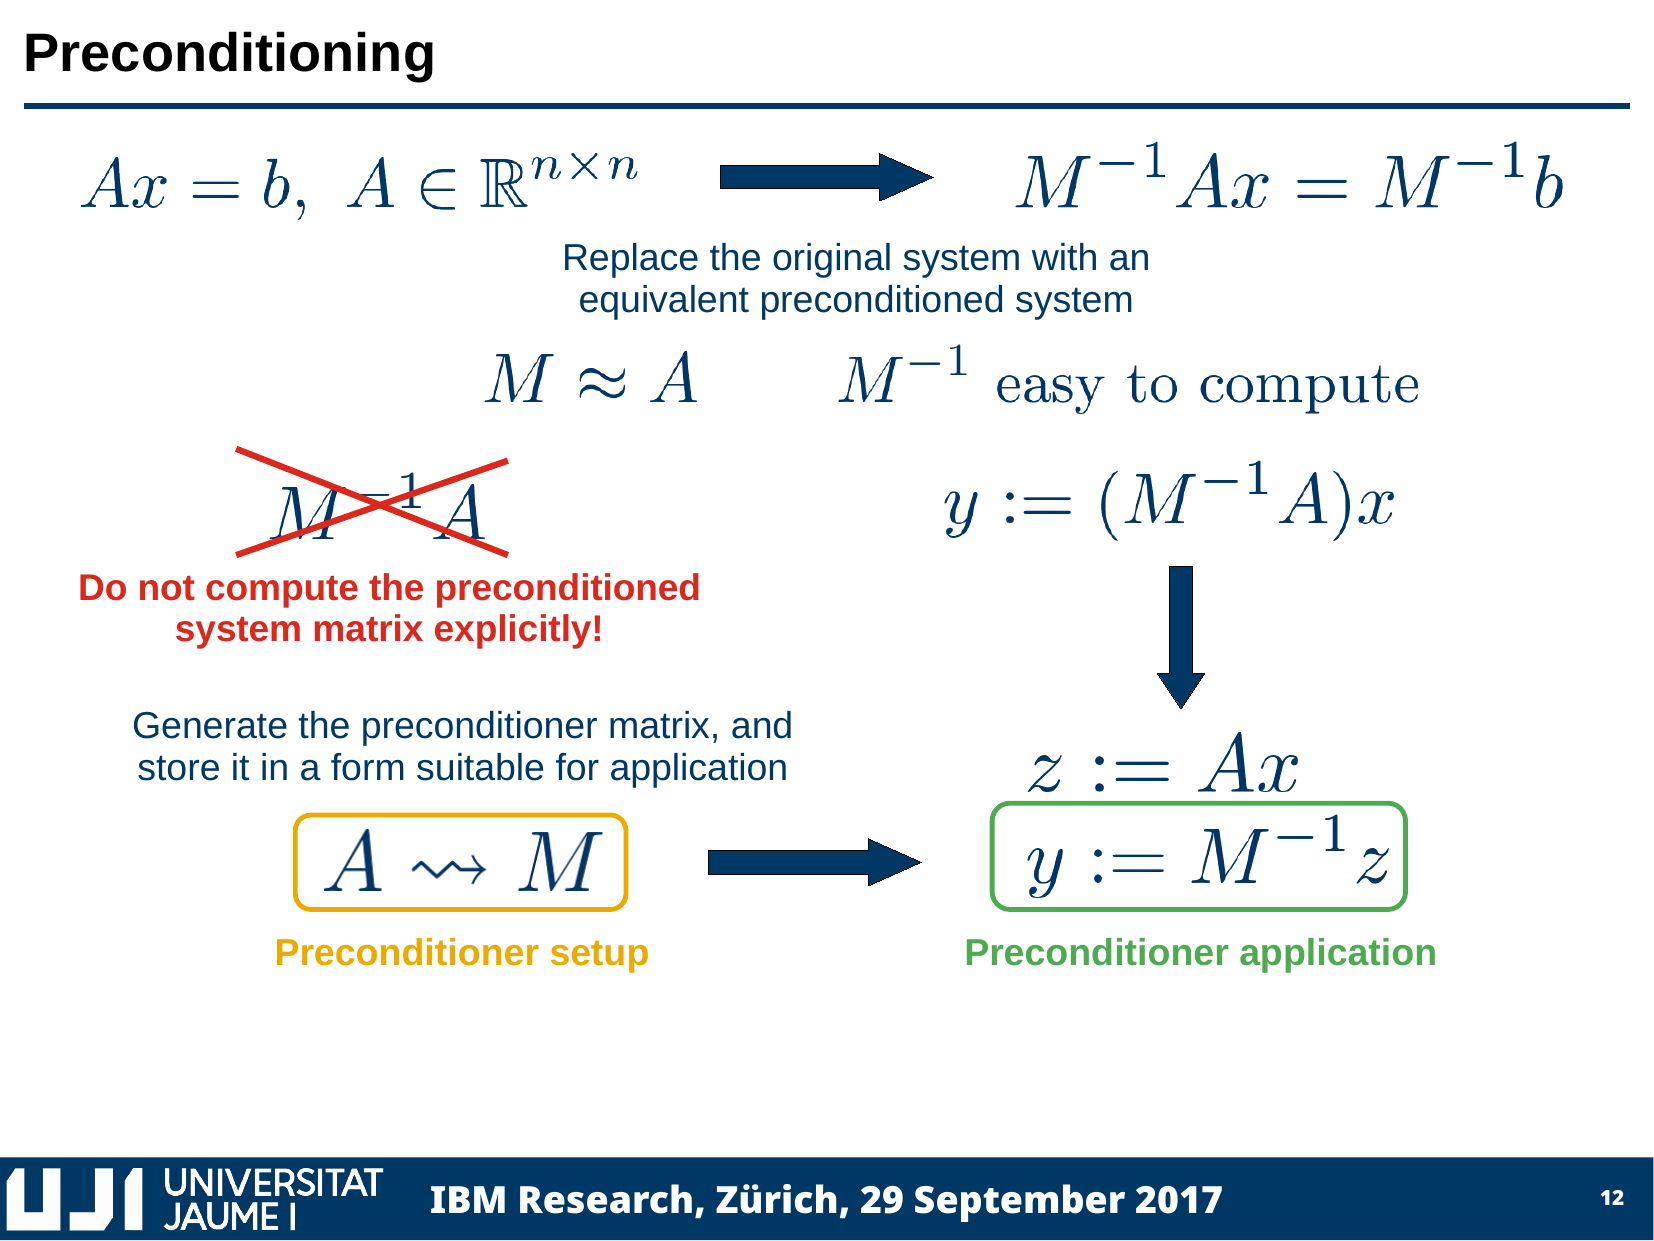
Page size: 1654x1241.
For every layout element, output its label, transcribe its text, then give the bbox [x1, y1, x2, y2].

text_box Preconditioner application [949, 923, 1453, 981]
picture [0, 1158, 390, 1241]
picture [944, 460, 1394, 541]
picture [484, 351, 697, 402]
text_box [720, 153, 934, 201]
picture [269, 472, 368, 539]
title Preconditioning [23, 0, 1630, 107]
text_box Do not compute the preconditioned system matrix explicitly! [0, 566, 733, 650]
picture [307, 472, 462, 501]
picture [838, 344, 1418, 414]
list Replace the original system with an equivalent preconditioned system [437, 236, 1205, 343]
picture [1015, 141, 1563, 208]
text_box Preconditioner setup [259, 923, 665, 981]
text_box [708, 838, 922, 886]
picture [295, 509, 455, 539]
picture [1027, 732, 1298, 792]
picture [391, 473, 485, 539]
picture [324, 829, 603, 891]
picture [1027, 814, 1389, 898]
picture [81, 153, 638, 220]
text_box [1157, 566, 1205, 709]
text_box Generate the preconditioner matrix, and store it in a form suitable for application [117, 696, 838, 796]
